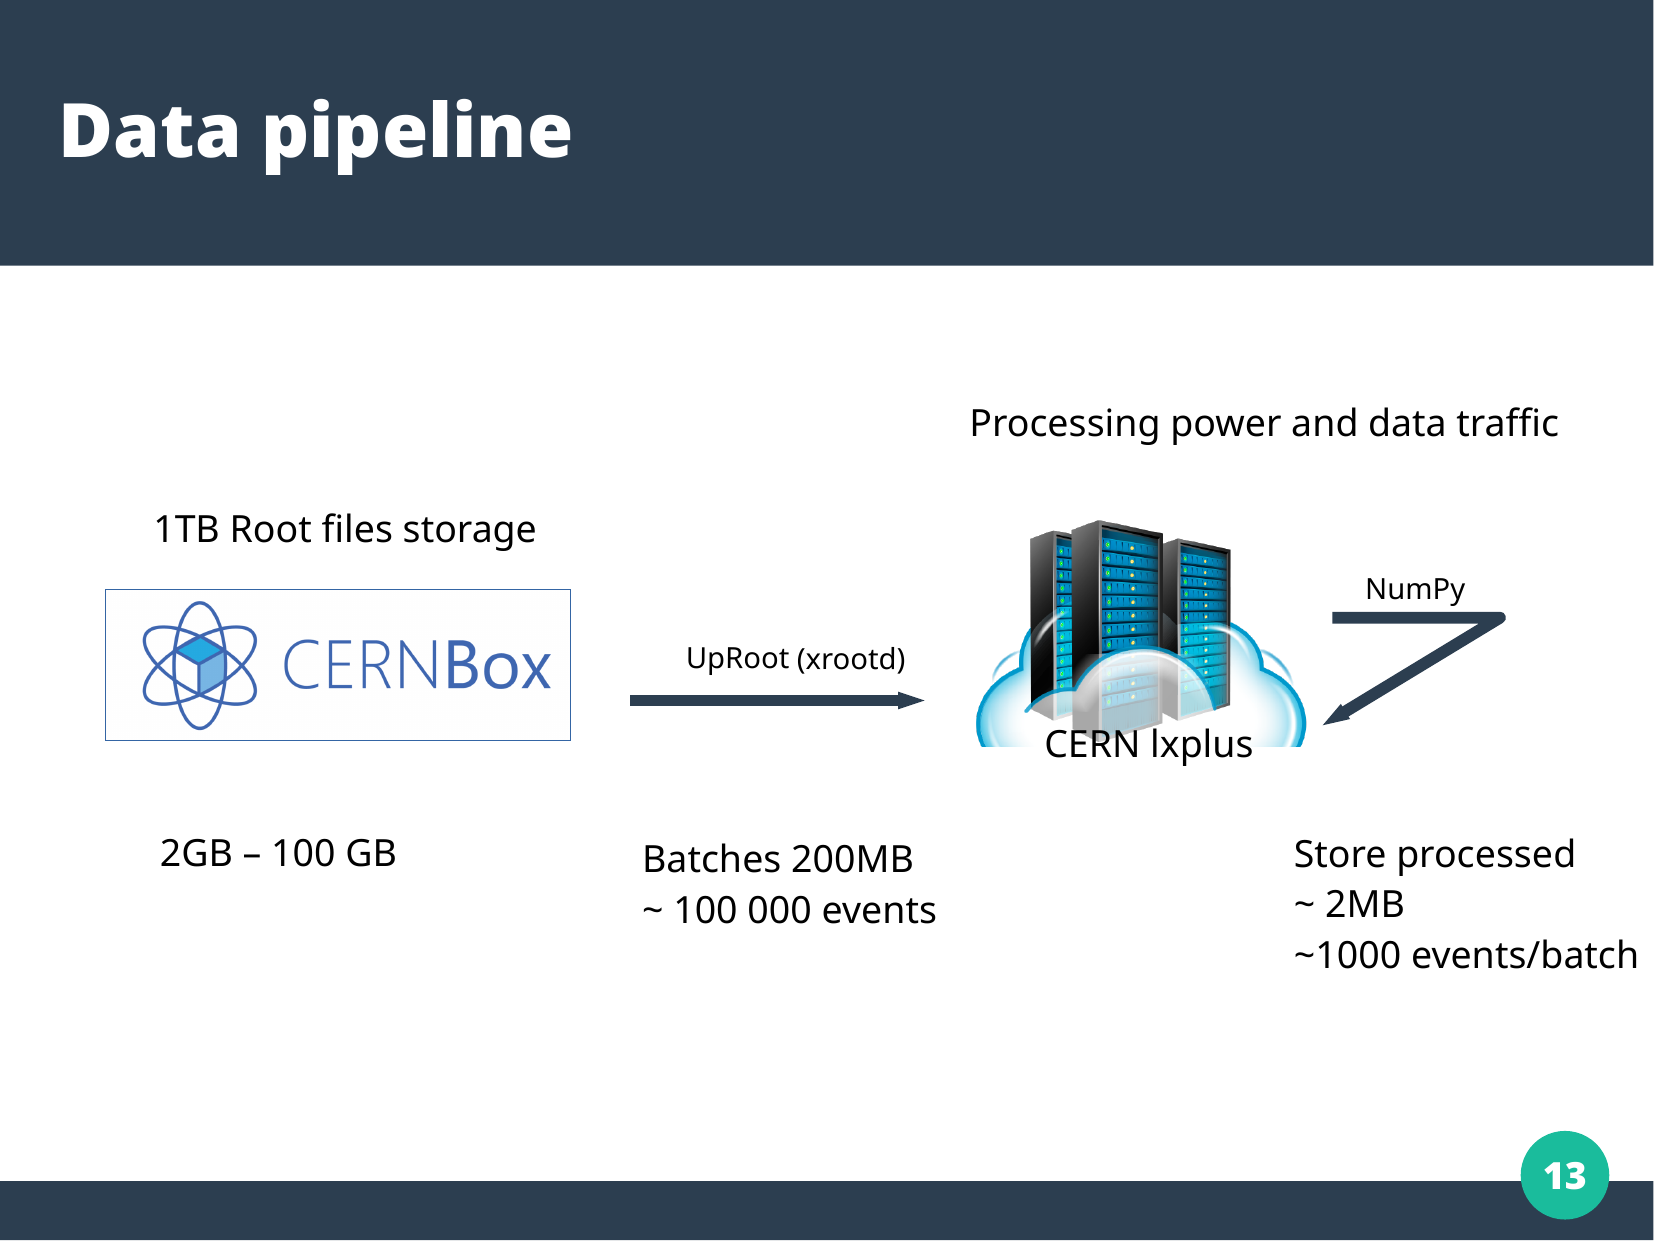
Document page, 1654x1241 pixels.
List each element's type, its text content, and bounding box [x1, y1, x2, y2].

text_box NumPy [1350, 560, 1470, 613]
text_box 1TB Root files storage [138, 495, 505, 558]
text_box Batches 200MB ~ 100 000 events [627, 824, 914, 935]
text_box 2GB – 100 GB [145, 818, 381, 881]
text_box Processing power and data traffic [954, 389, 1505, 452]
title Data pipeline [59, 49, 1595, 207]
text_box UpRoot (xrootd) [671, 629, 897, 684]
picture [105, 589, 571, 741]
text_box Store processed ~ 2MB ~1000 events/batch [1279, 819, 1615, 977]
text_box CERN lxplus [1029, 709, 1247, 772]
picture [948, 488, 1333, 747]
